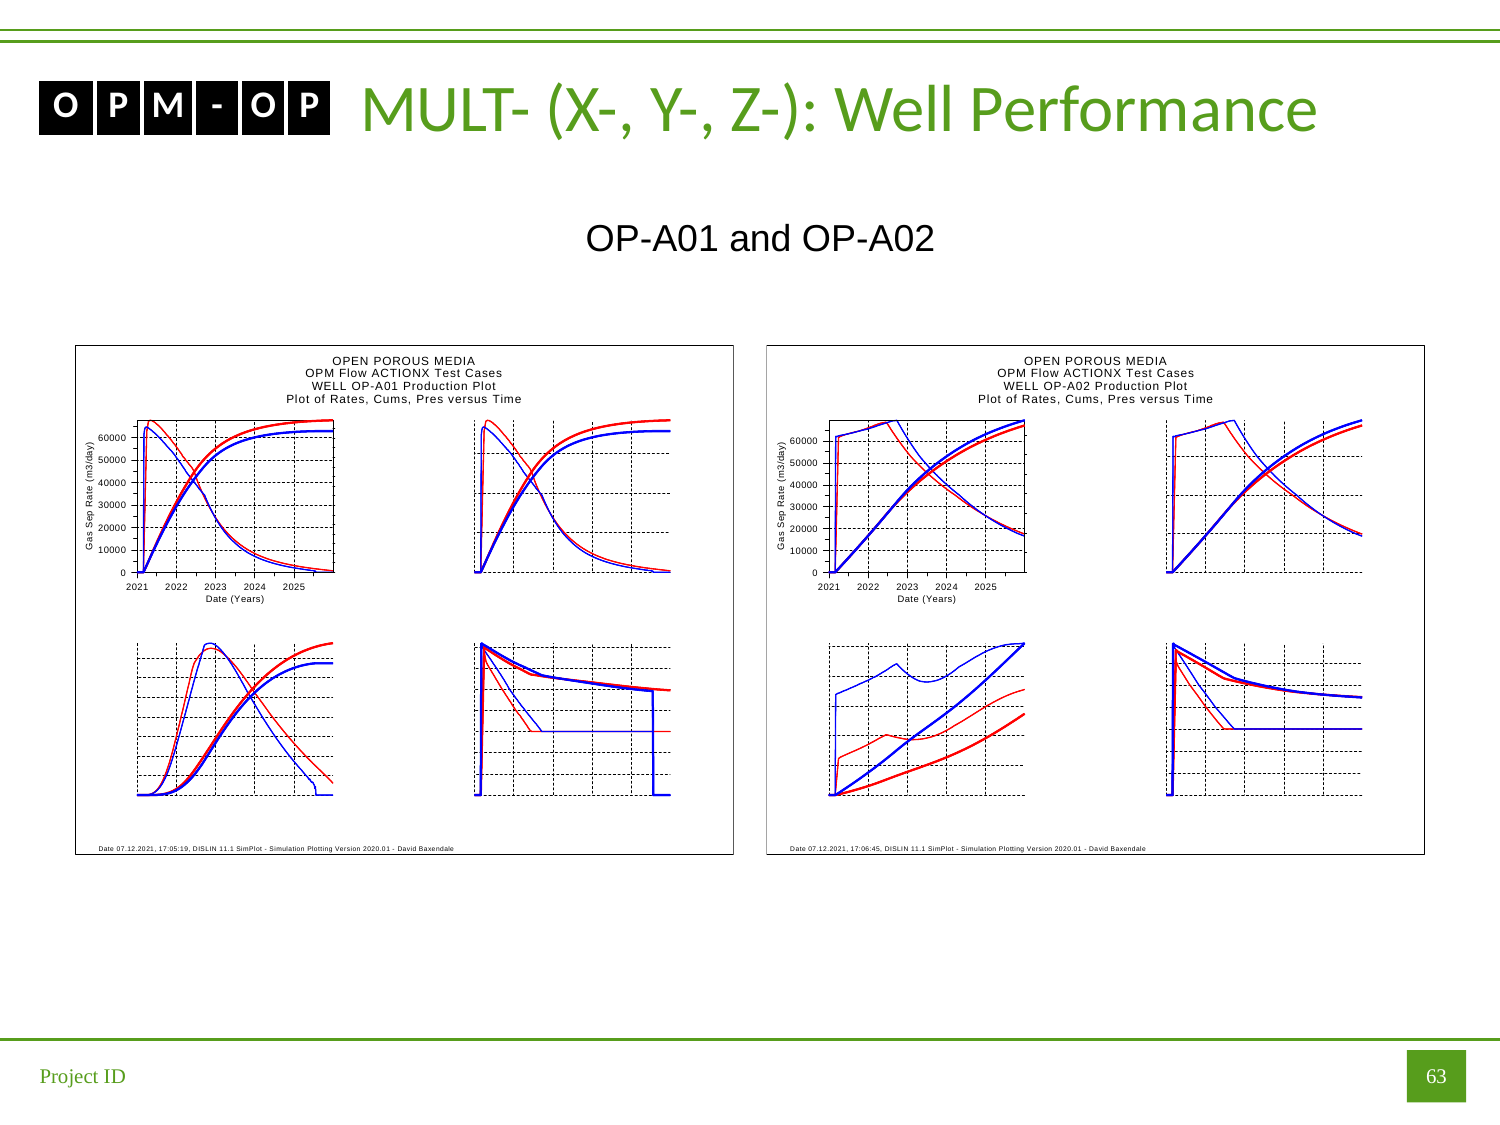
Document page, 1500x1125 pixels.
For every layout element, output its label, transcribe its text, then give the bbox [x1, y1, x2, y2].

title MULT- (X-, Y-, Z-): Well Performance [360, 77, 1425, 153]
text_box OP-A01 and OP-A02 [98, 210, 1423, 267]
picture [766, 345, 1426, 855]
picture [74, 345, 734, 855]
